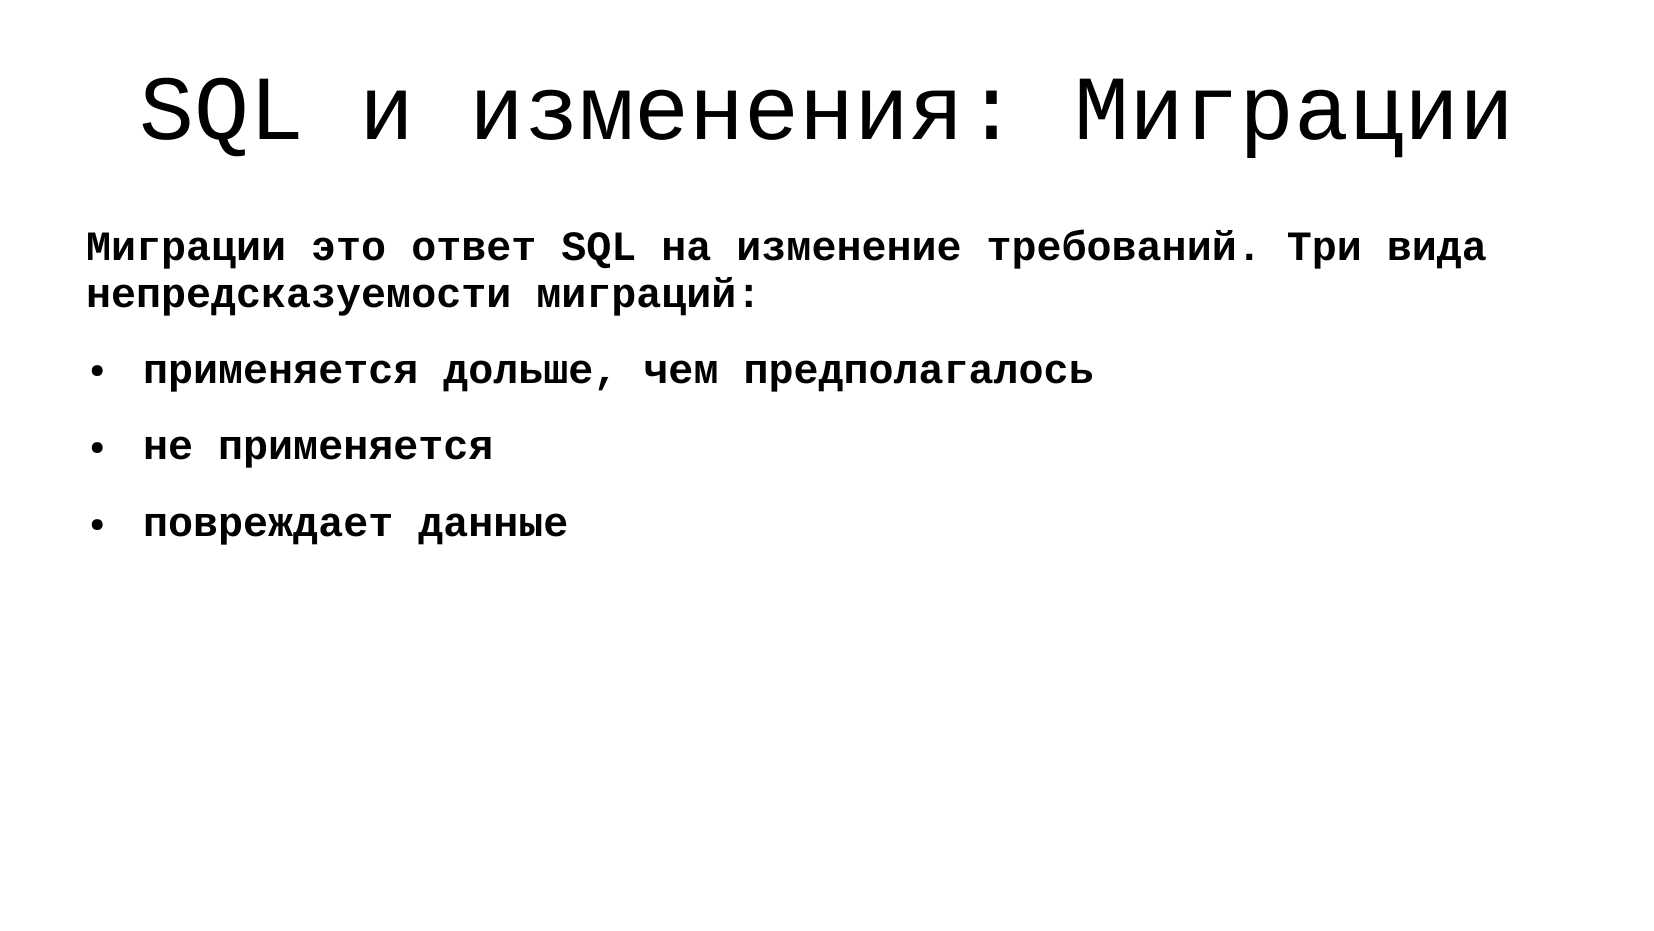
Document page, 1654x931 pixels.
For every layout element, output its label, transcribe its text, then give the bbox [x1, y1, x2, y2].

list Миграции это ответ SQL на изменение требований. Три вида непредсказуемости миграций: [15, 225, 1504, 334]
title SQL и изменения: Миграции [82, 37, 1571, 193]
list применяется дольше, чем предполагалось не применяется повреждает данные [72, 348, 1561, 726]
